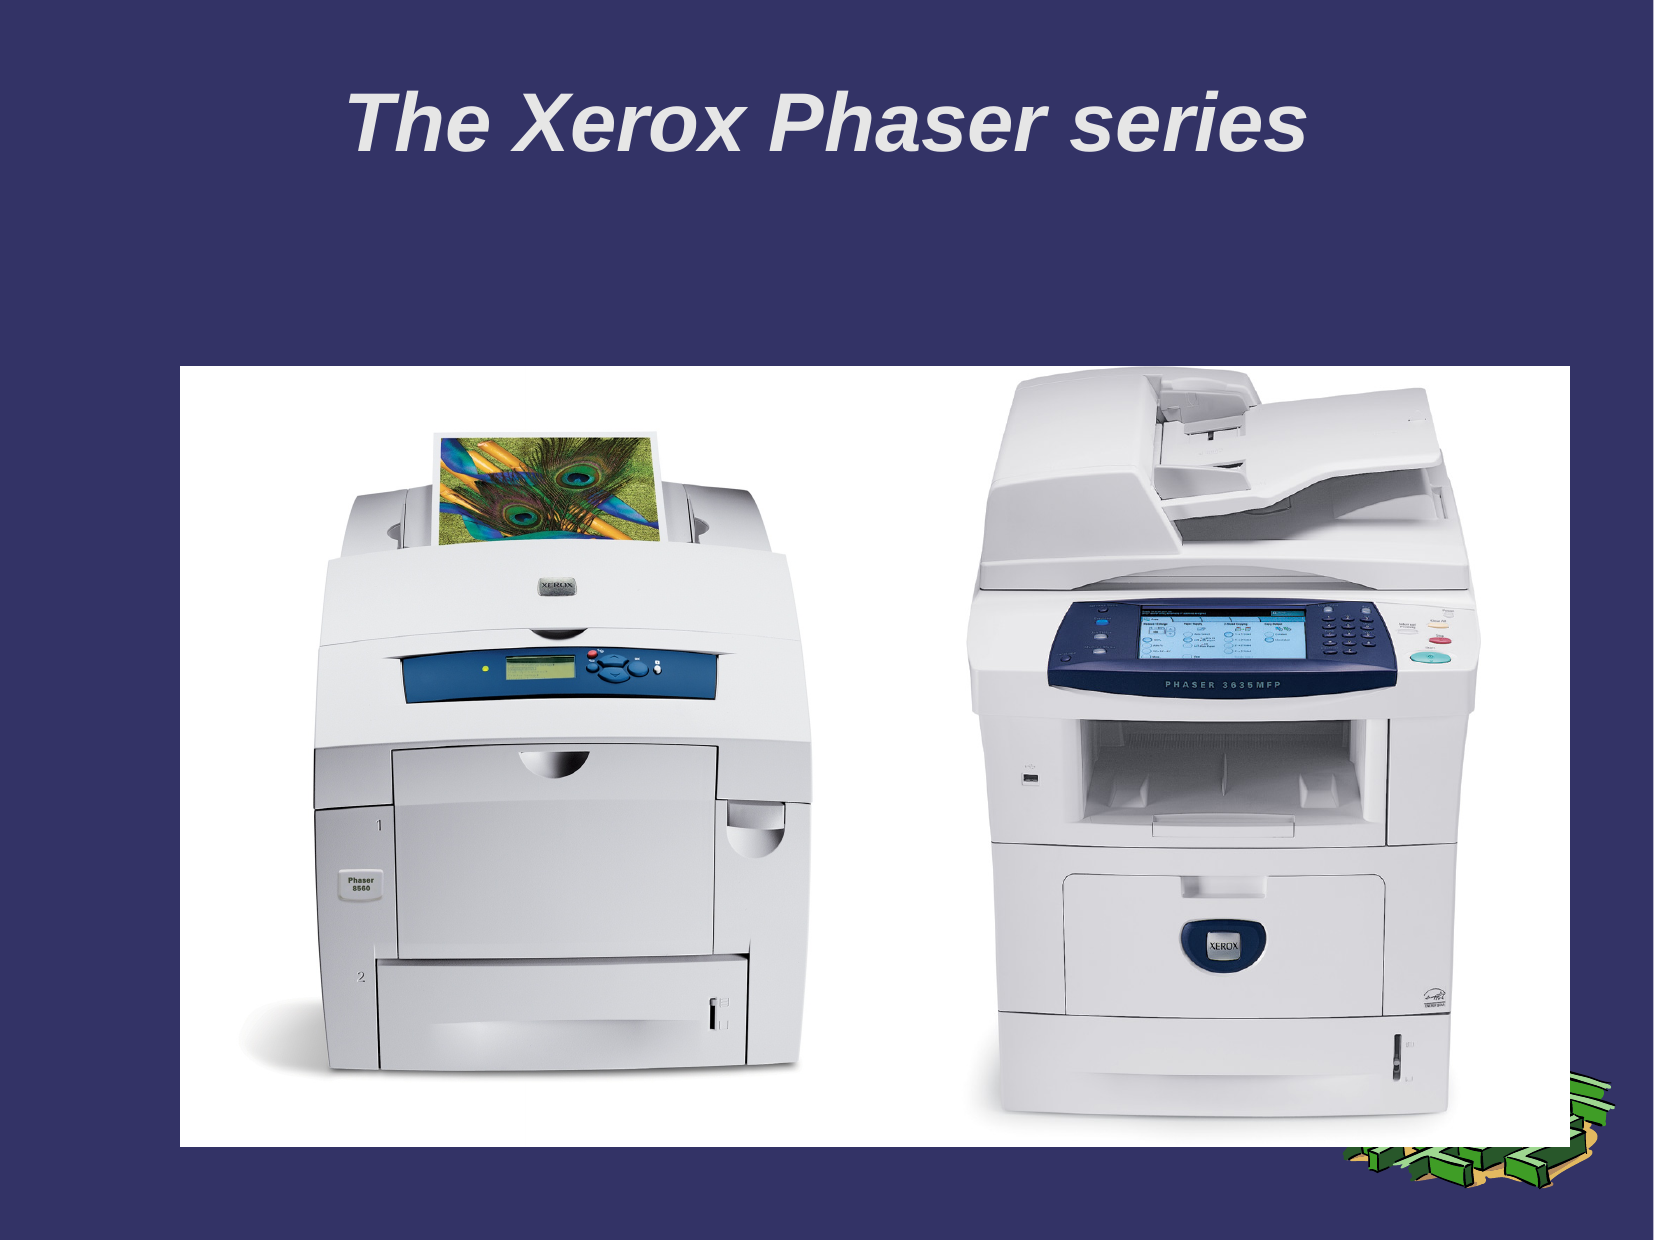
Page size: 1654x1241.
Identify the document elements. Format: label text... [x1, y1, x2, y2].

picture [180, 366, 1570, 1147]
title The Xerox Phaser series [121, 19, 1534, 227]
